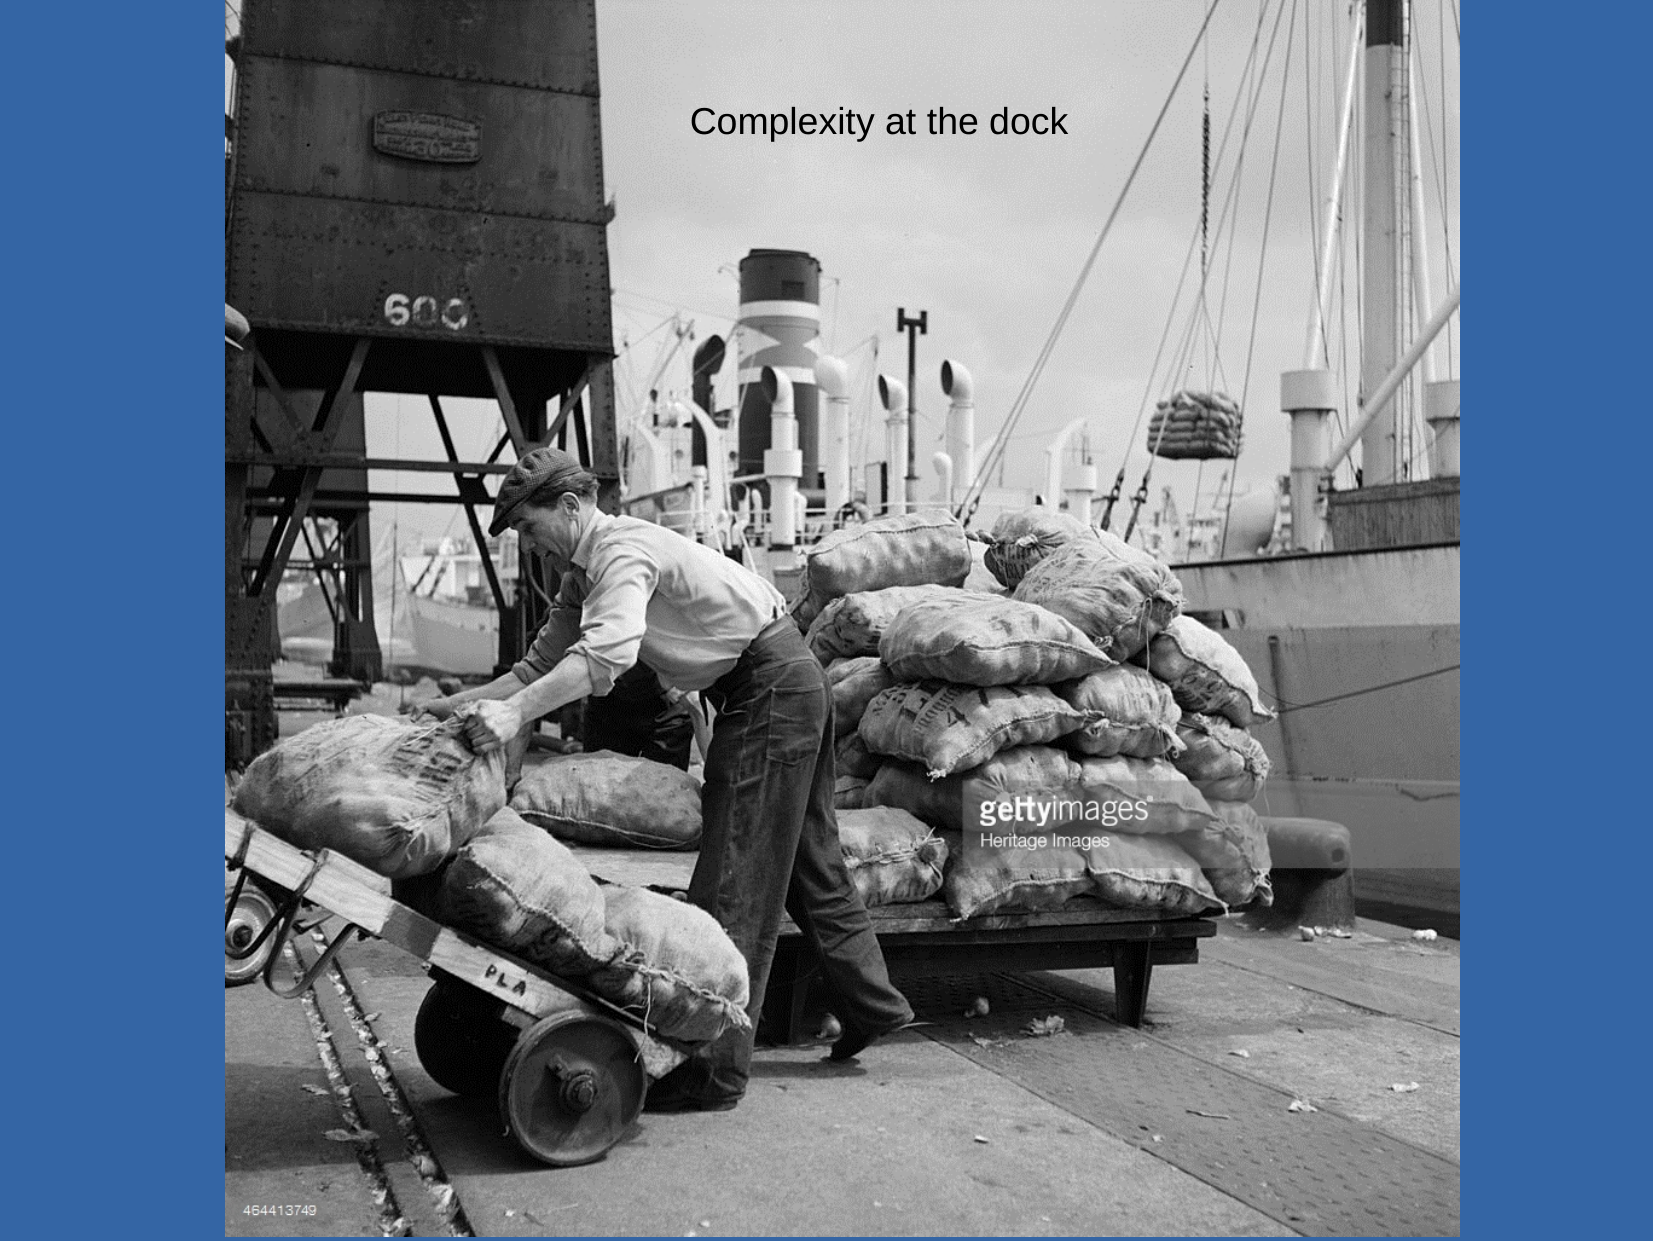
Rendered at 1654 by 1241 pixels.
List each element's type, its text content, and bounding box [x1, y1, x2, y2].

text_box Complexity at the dock [675, 90, 1084, 147]
picture [225, 0, 1460, 1237]
